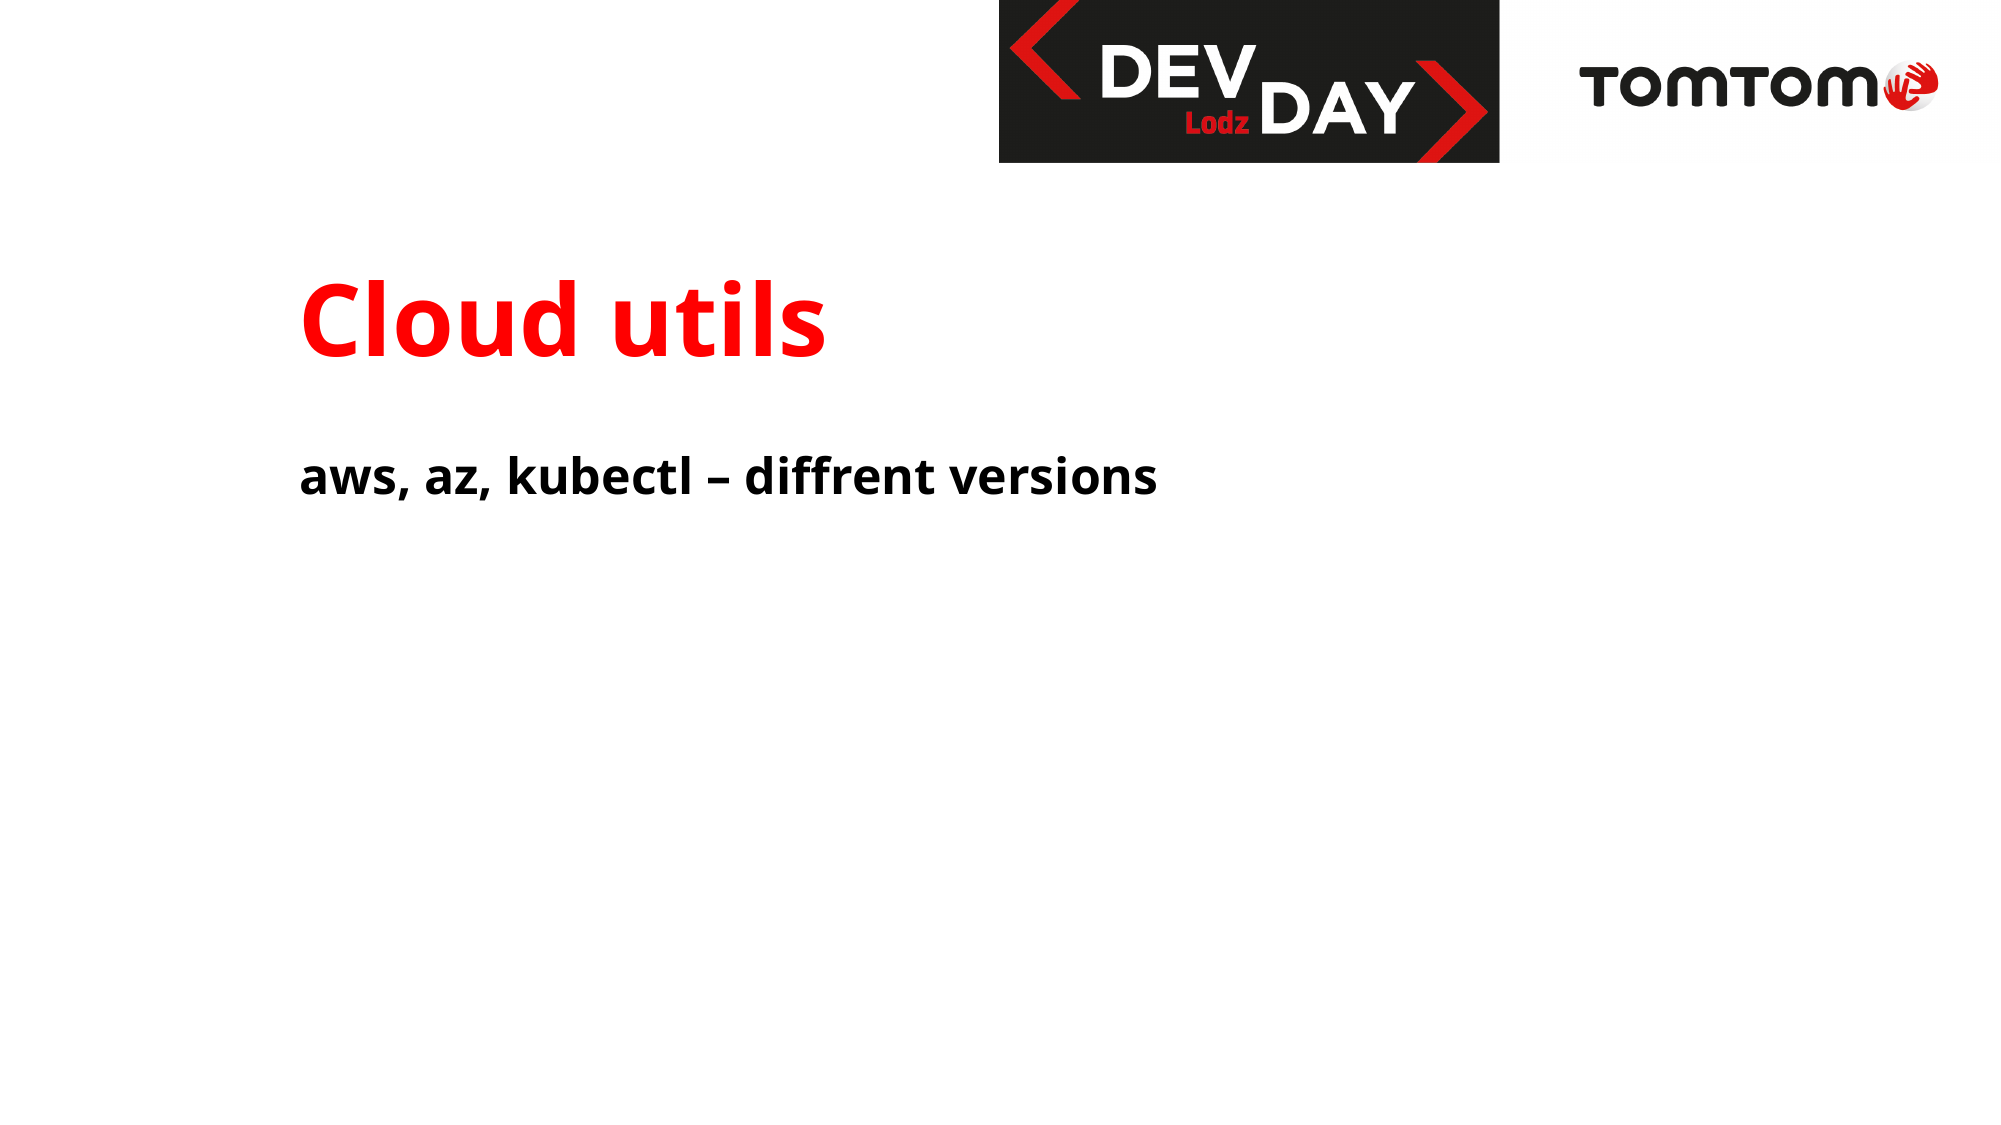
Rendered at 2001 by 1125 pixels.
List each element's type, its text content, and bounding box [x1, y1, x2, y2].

text_box Cloud utils [283, 249, 1717, 385]
picture [999, 0, 2000, 164]
text_box aws, az, kubectl – diffrent versions [284, 437, 1718, 557]
